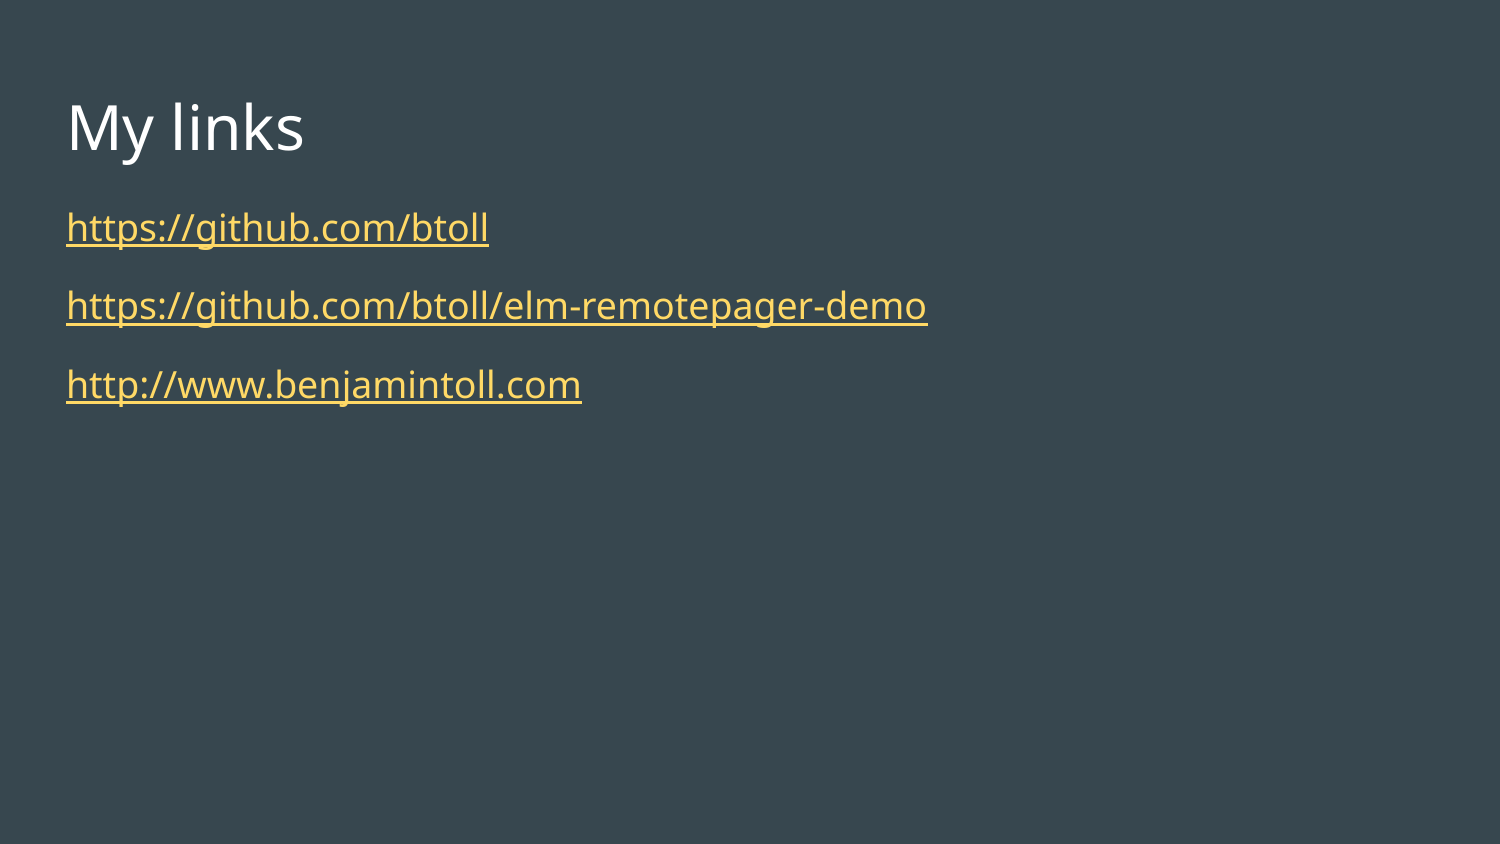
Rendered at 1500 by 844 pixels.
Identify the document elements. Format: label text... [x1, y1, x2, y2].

list https://github.com/btoll https://github.com/btoll/elm-remotepager-demo http://www.benjamintoll.com [51, 189, 1449, 750]
title My links [51, 72, 1449, 167]
